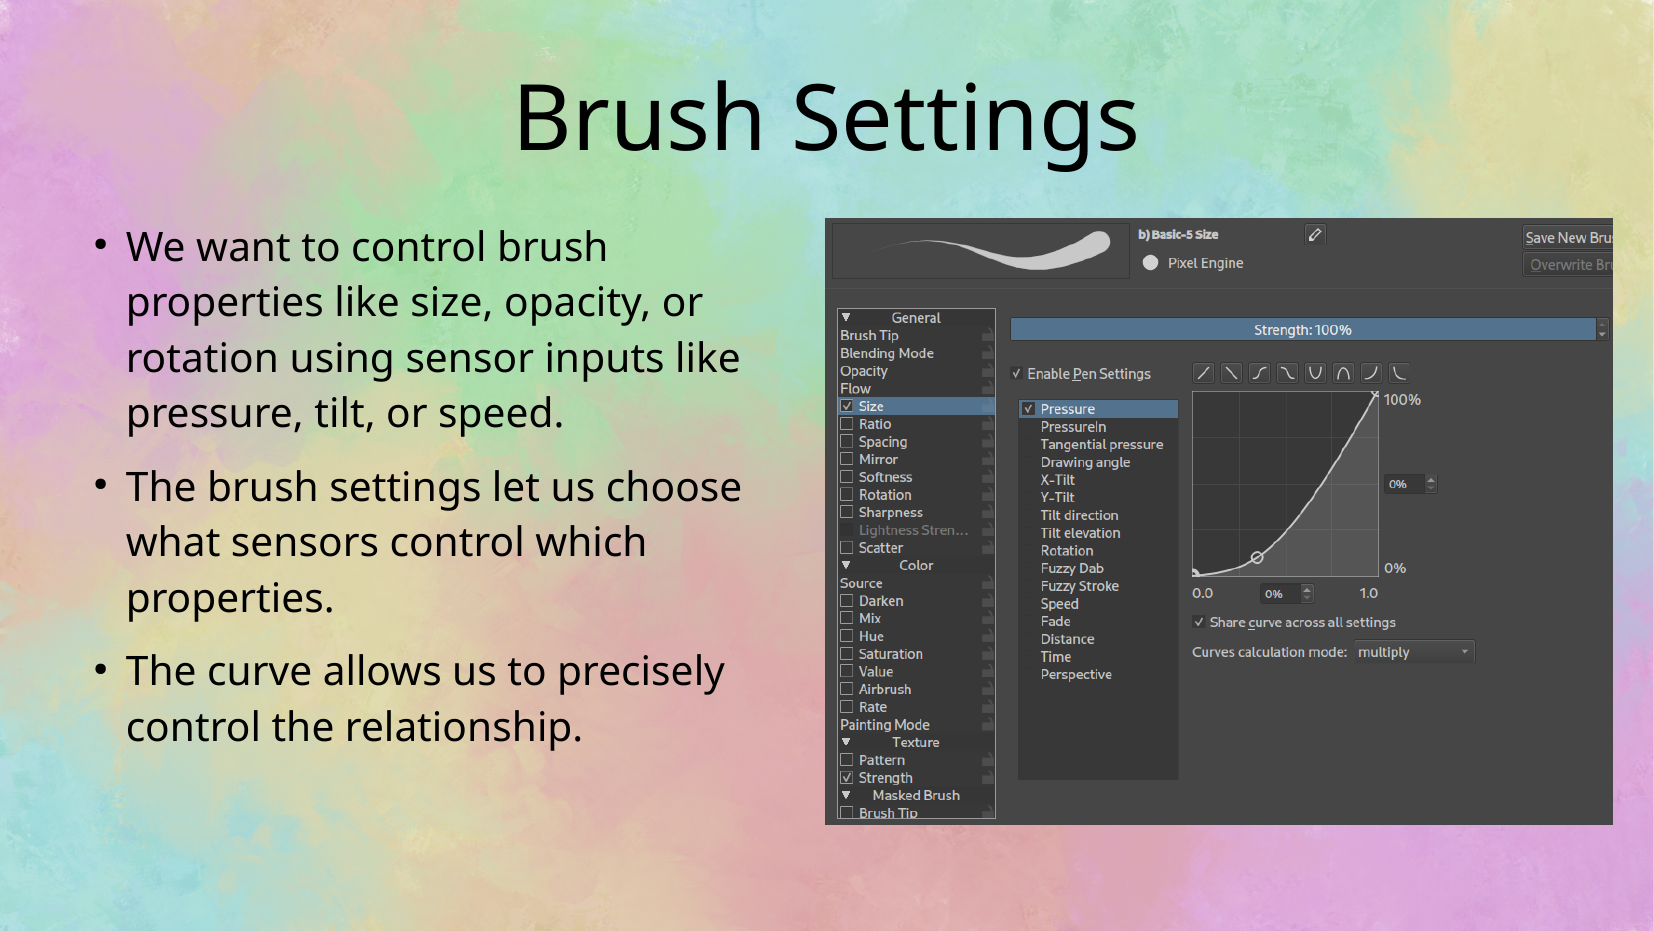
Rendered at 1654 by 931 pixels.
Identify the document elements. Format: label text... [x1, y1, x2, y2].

picture [0, 0, 1654, 931]
list We want to control brush properties like size, opacity, or rotation using sensor inputs like pressure, tilt, or speed. The brush settings let us choose what sensors control which properties. The curve allows us to precisely control the relationship. [82, 217, 809, 758]
title Brush Settings [82, 31, 1571, 199]
